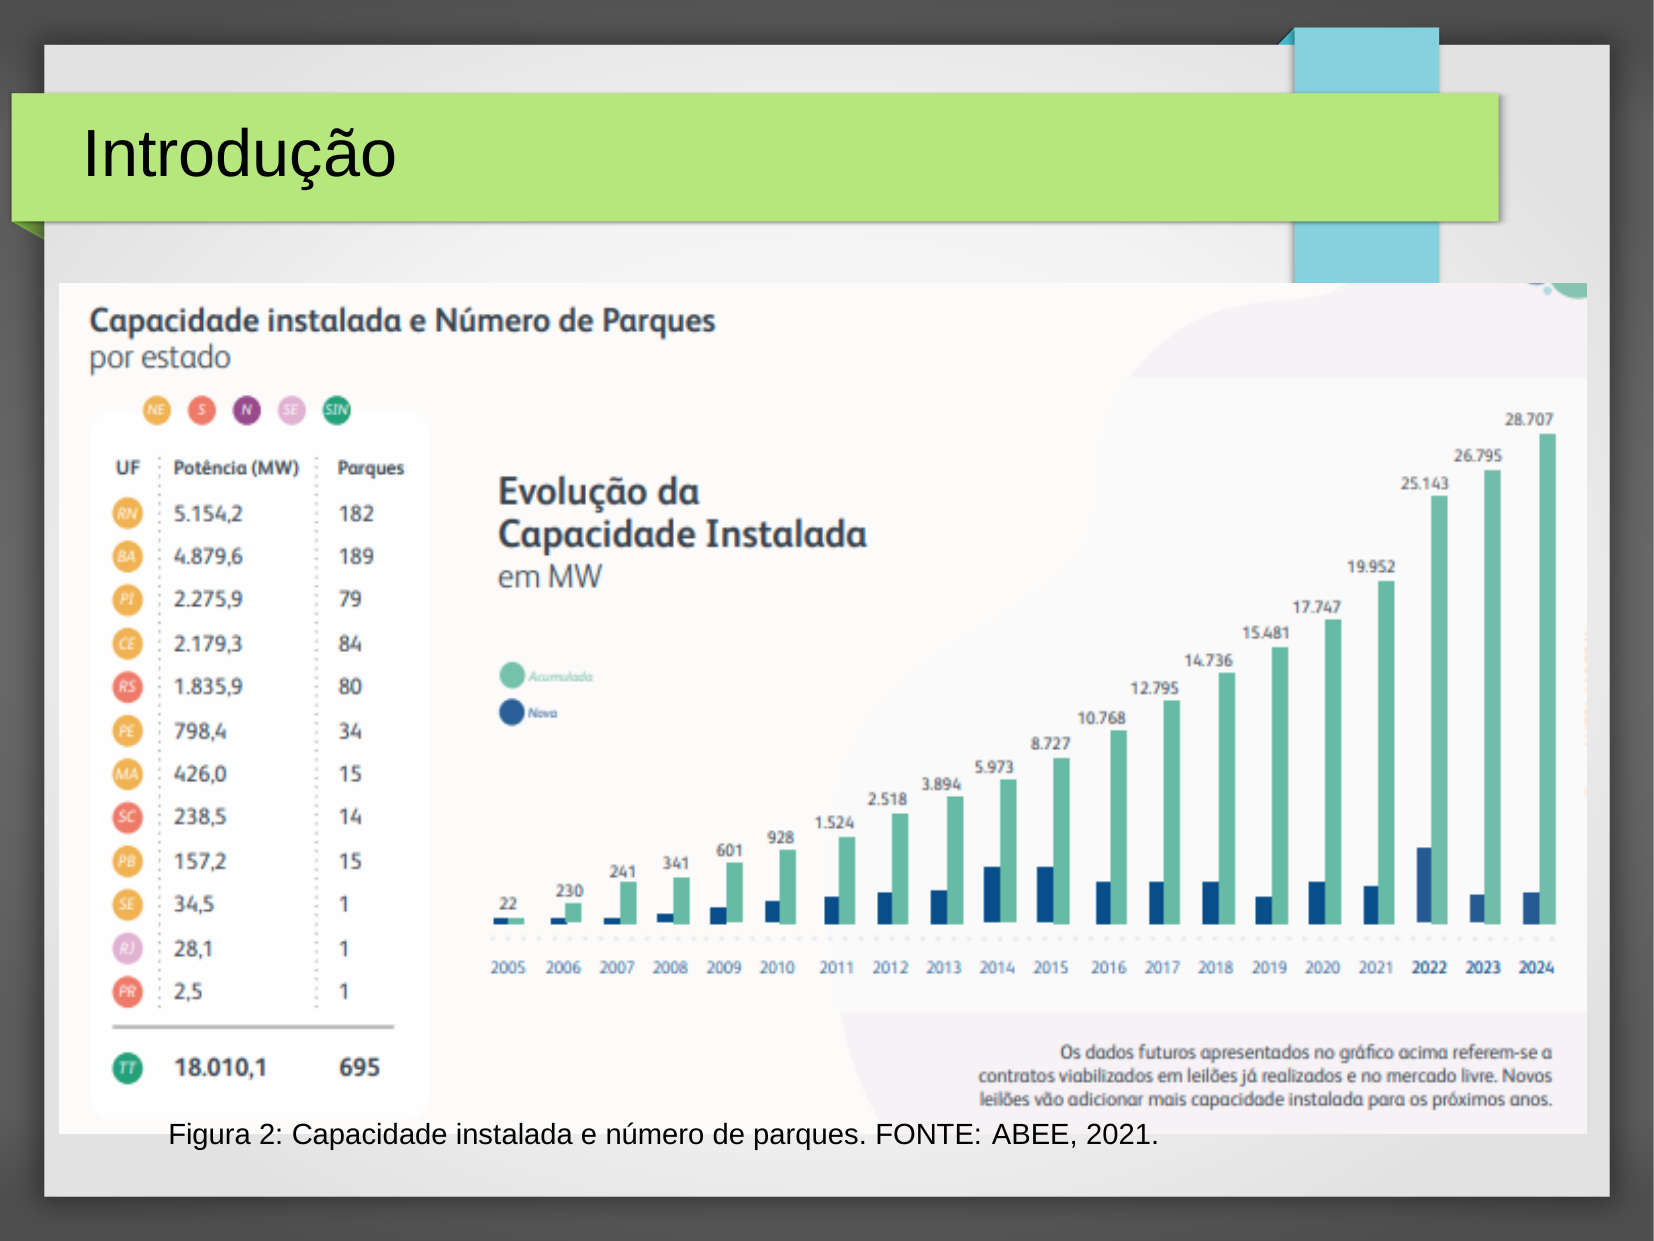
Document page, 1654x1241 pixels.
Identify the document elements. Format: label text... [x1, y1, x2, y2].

picture [0, 0, 1654, 1241]
title Introdução [82, 94, 1264, 213]
text_box Figura 2: Capacidade instalada e número de parques. FONTE: ABEE, 2021. [153, 1110, 1453, 1223]
